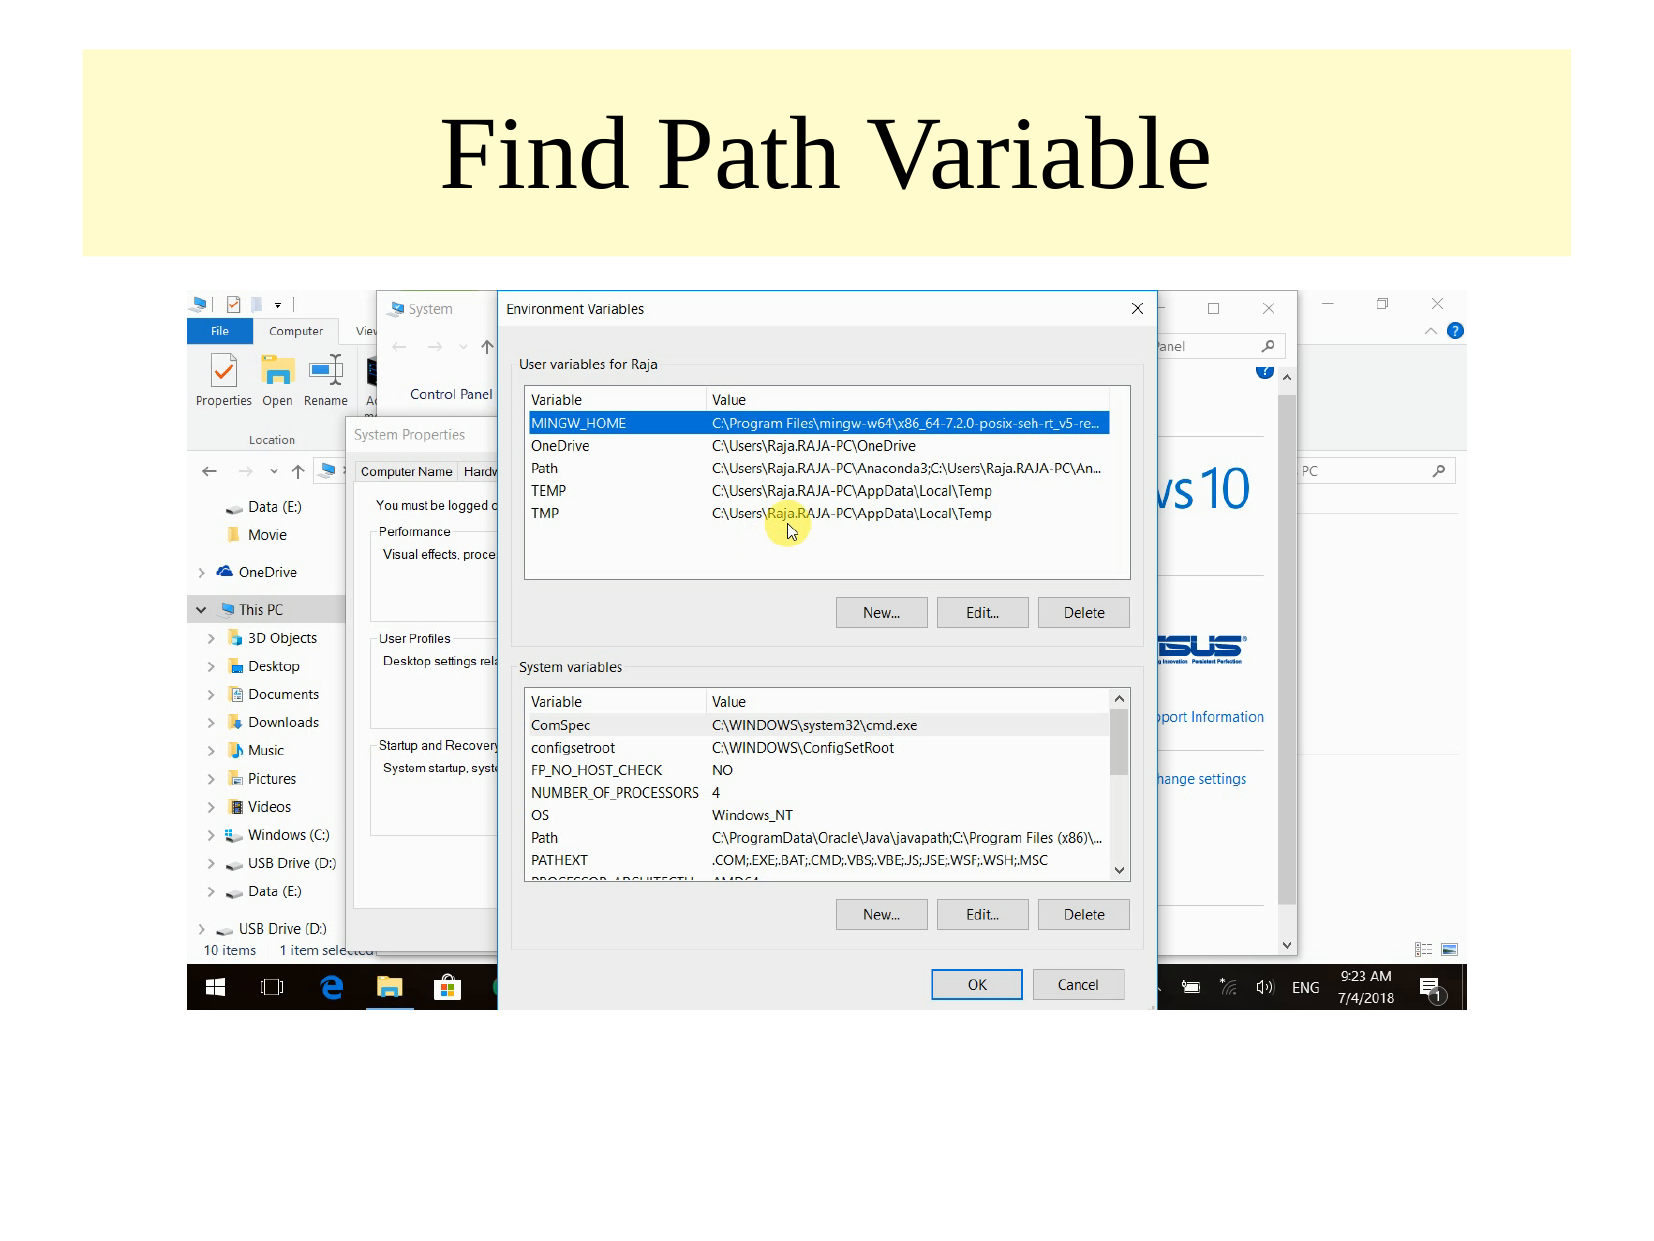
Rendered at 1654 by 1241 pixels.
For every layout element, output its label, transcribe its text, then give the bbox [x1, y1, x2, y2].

title Find Path Variable [82, 49, 1571, 257]
picture [187, 290, 1467, 1010]
